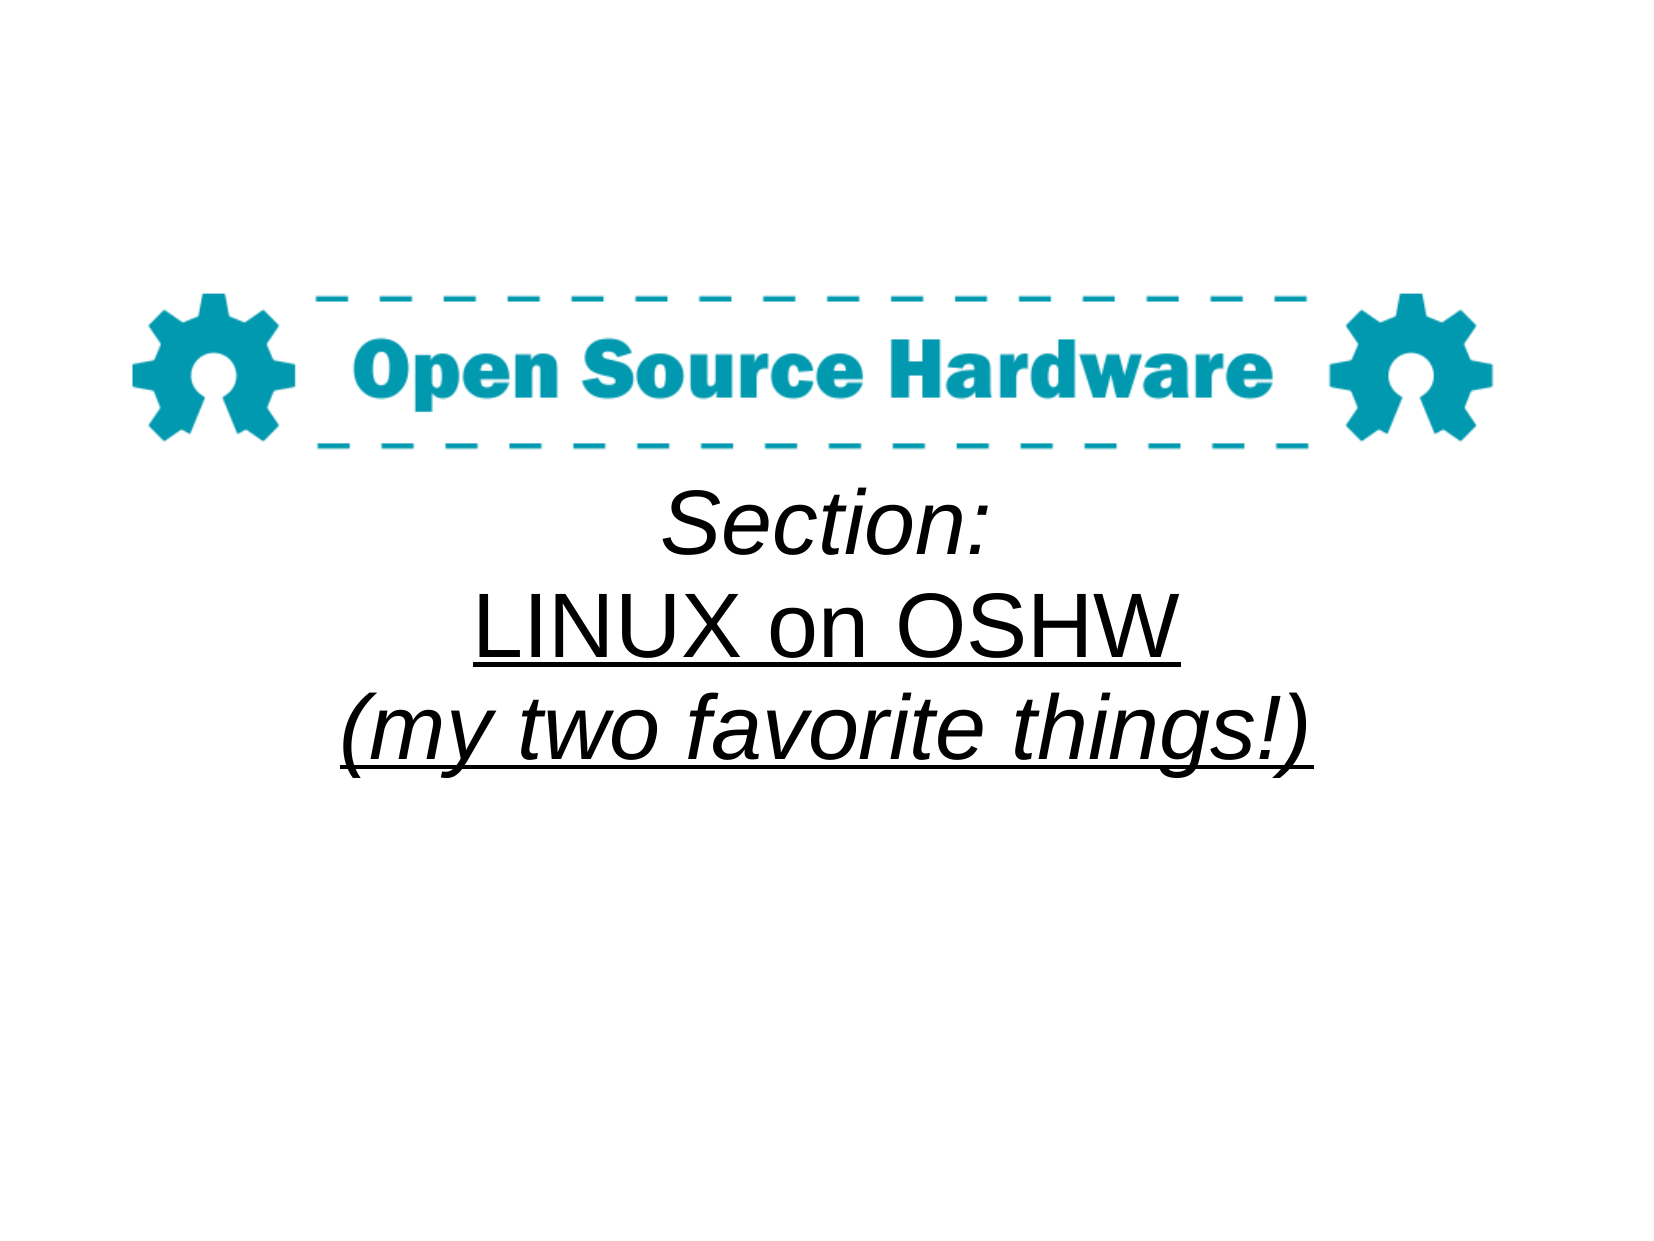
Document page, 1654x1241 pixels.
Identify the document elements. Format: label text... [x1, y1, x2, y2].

title Section: LINUX on OSHW (my two favorite things!) [82, 471, 1571, 780]
picture [114, 253, 1531, 483]
